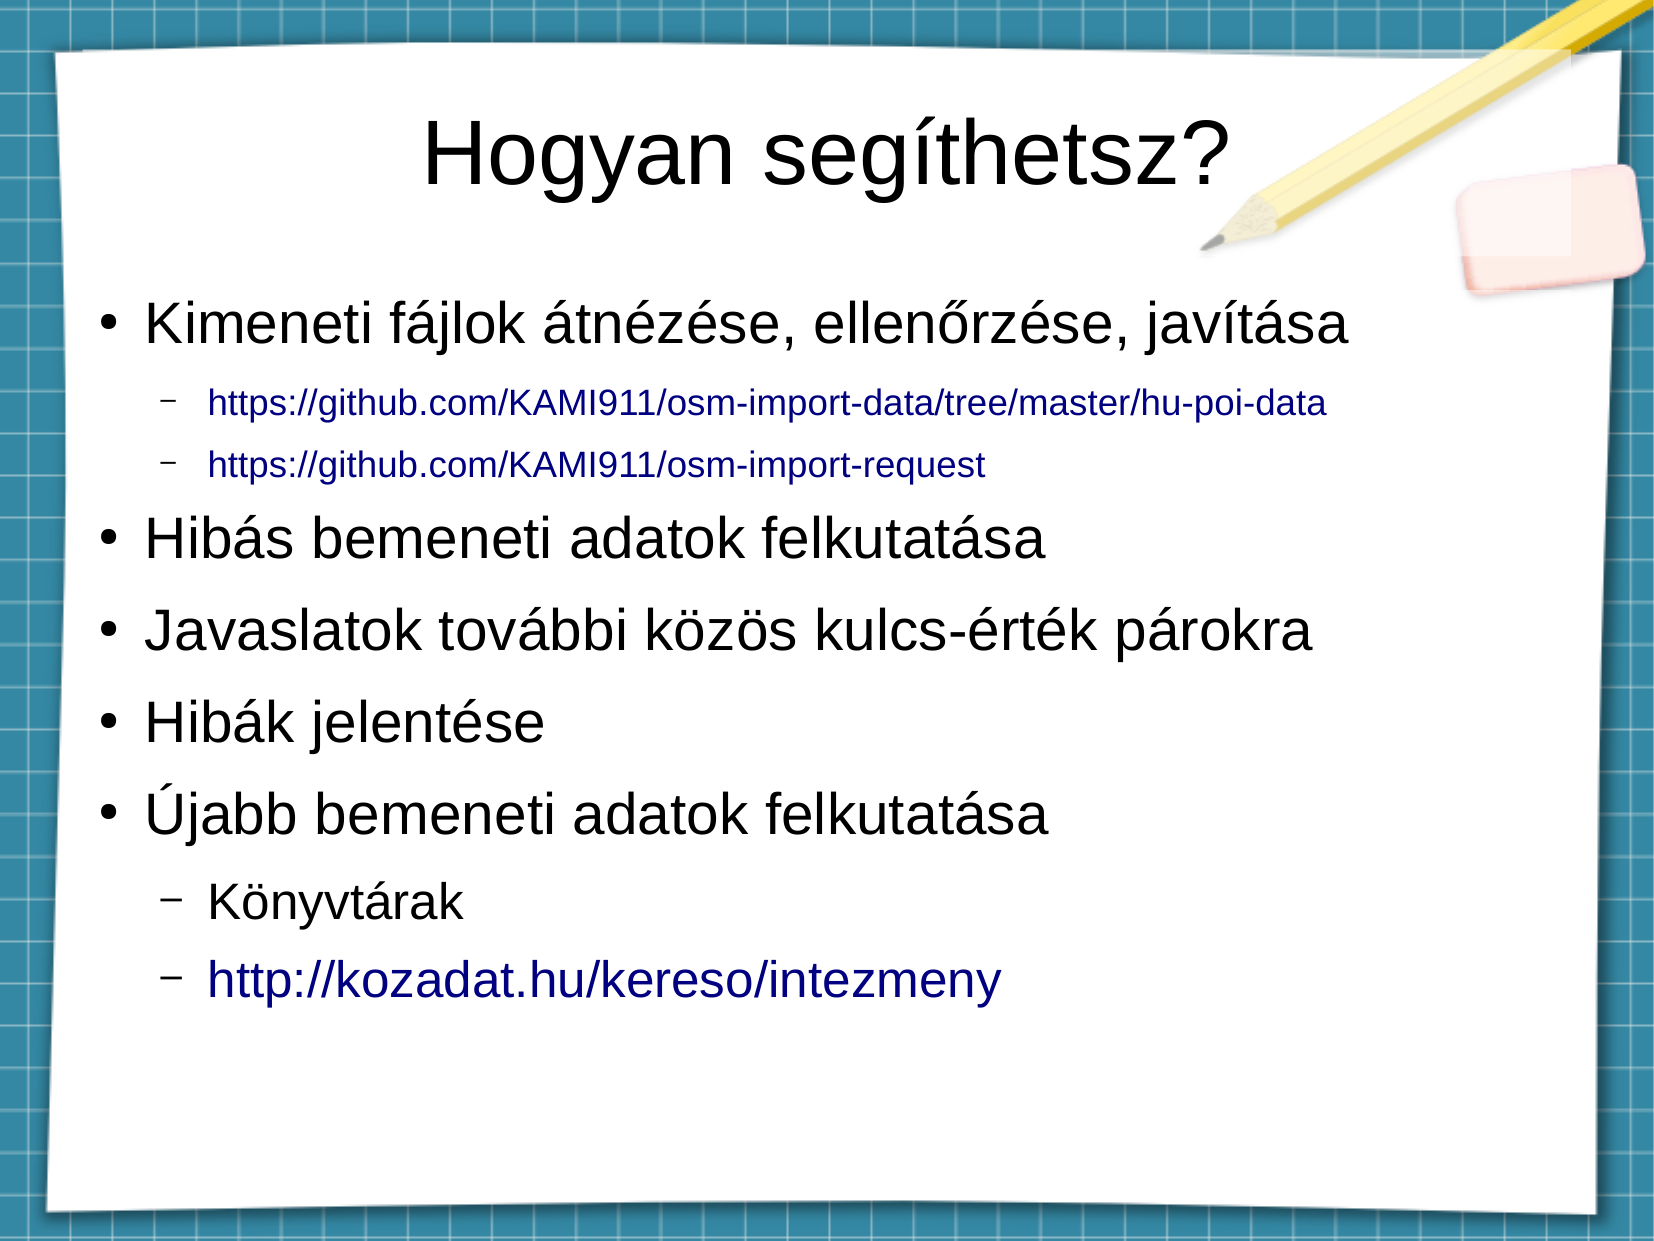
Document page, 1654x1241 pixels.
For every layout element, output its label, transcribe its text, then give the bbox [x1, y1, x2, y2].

picture [0, 0, 1654, 1241]
title Hogyan segíthetsz? [82, 49, 1571, 257]
list Kimeneti fájlok átnézése, ellenőrzése, javítása https://github.com/KAMI911/osm-import-data/tree/master/hu-poi-data https://github.com/KAMI911/osm-import-request Hibás bemeneti adatok felkutatása Javaslatok további közös kulcs-érték párokra Hibák jelentése Újabb bemeneti adatok felkutatása Könyvtárak http://kozadat.hu/kereso/intezmeny [82, 290, 1571, 1010]
